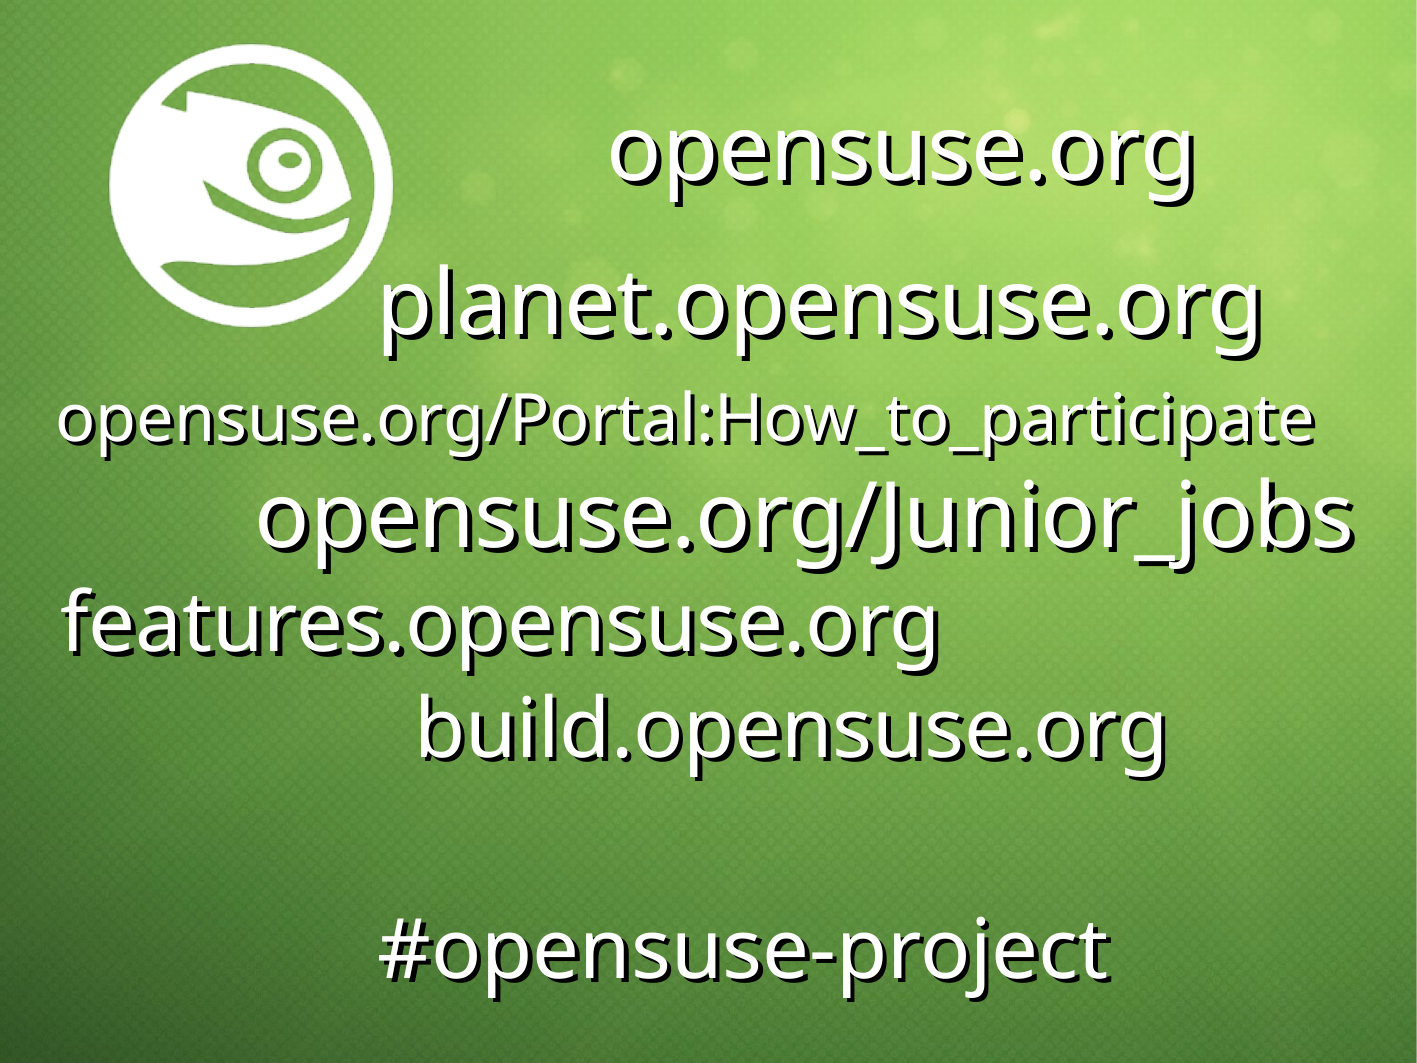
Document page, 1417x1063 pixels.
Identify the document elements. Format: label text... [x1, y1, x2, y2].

text_box opensuse.org [592, 75, 1263, 219]
text_box planet.opensuse.org [361, 228, 1417, 372]
text_box opensuse.org/Portal:How_to_participate [40, 362, 1417, 456]
text_box #opensuse-project [362, 881, 1417, 994]
text_box build.opensuse.org [399, 660, 1264, 773]
text_box opensuse.org/Junior_jobs [239, 667, 399, 671]
text_box opensuse.org/Junior_jobs [239, 456, 1417, 671]
text_box features.opensuse.org [45, 555, 1030, 667]
picture [0, 0, 1417, 1063]
